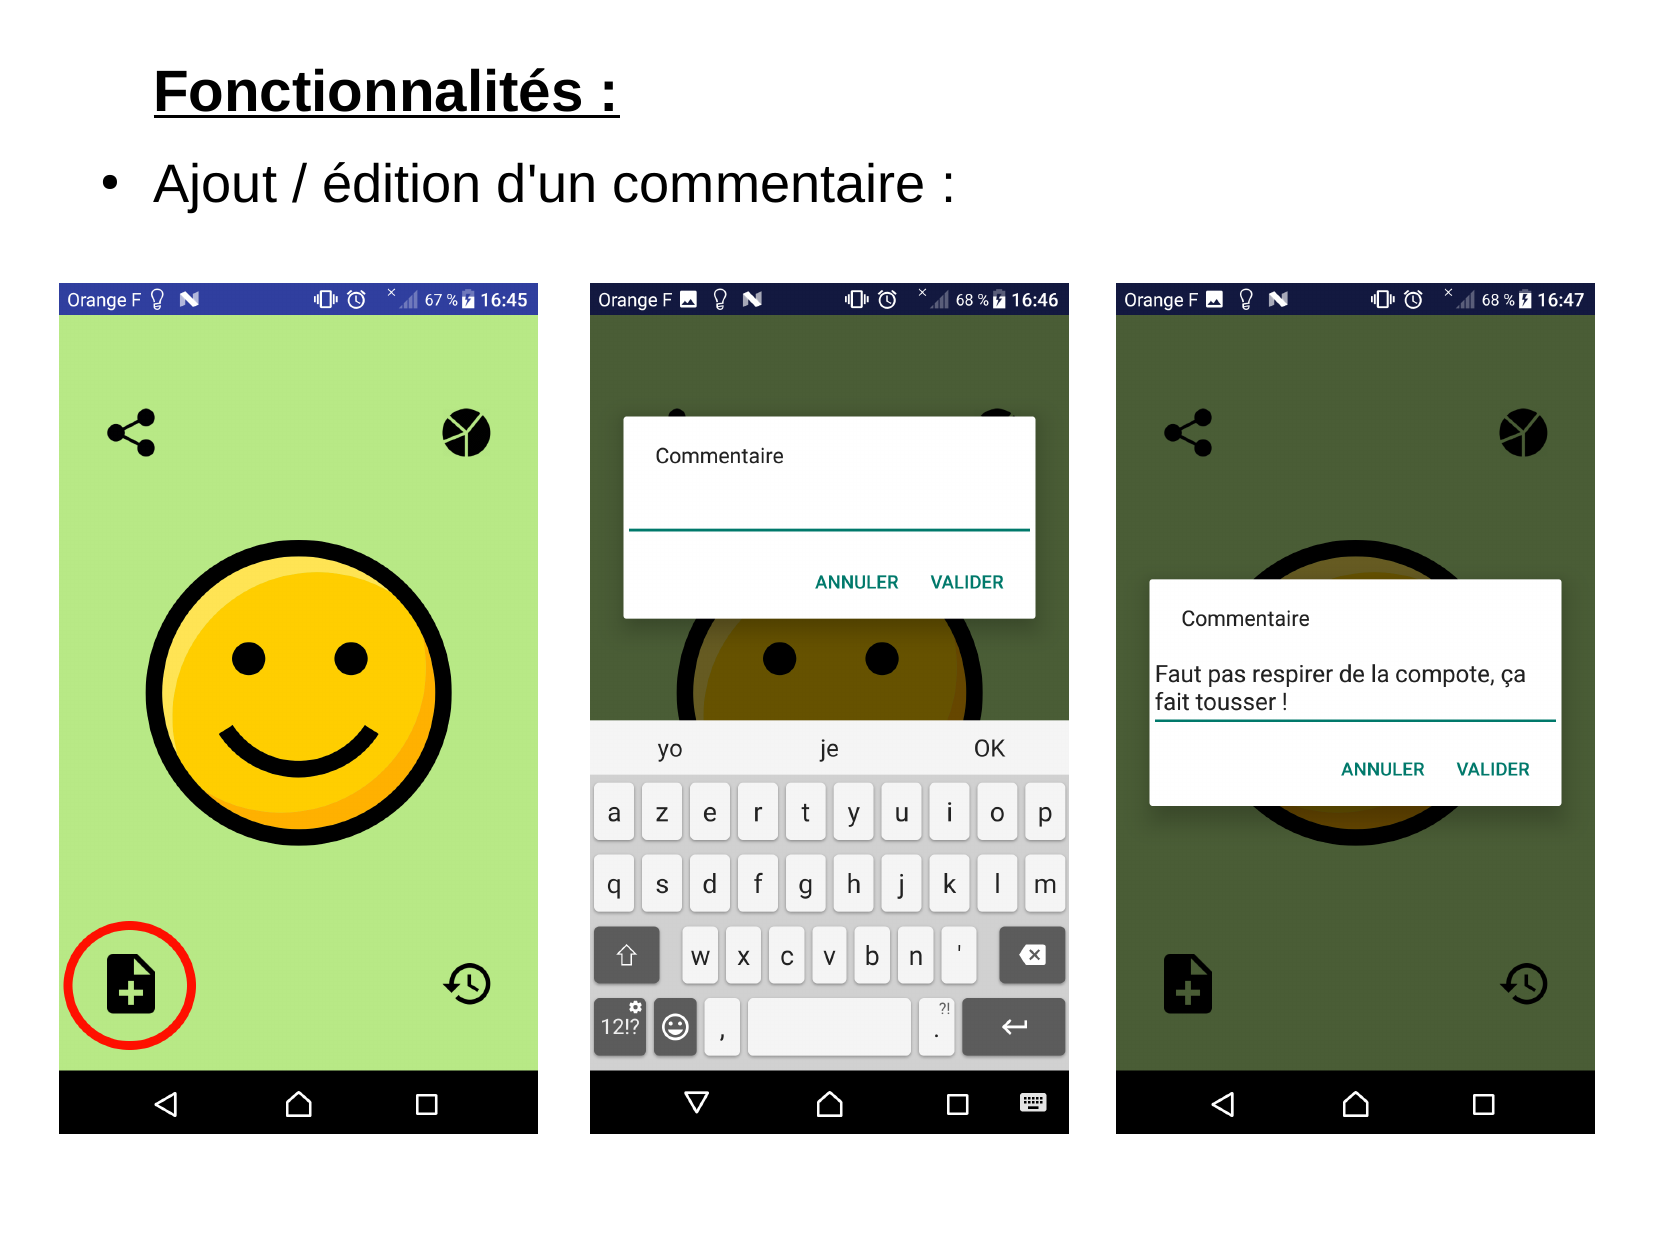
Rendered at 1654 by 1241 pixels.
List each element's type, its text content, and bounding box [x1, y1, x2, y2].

picture [59, 283, 538, 1134]
list Fonctionnalités : Ajout / édition d'un commentaire : [82, 59, 1571, 1182]
picture [590, 283, 1069, 1134]
picture [1116, 283, 1595, 1134]
